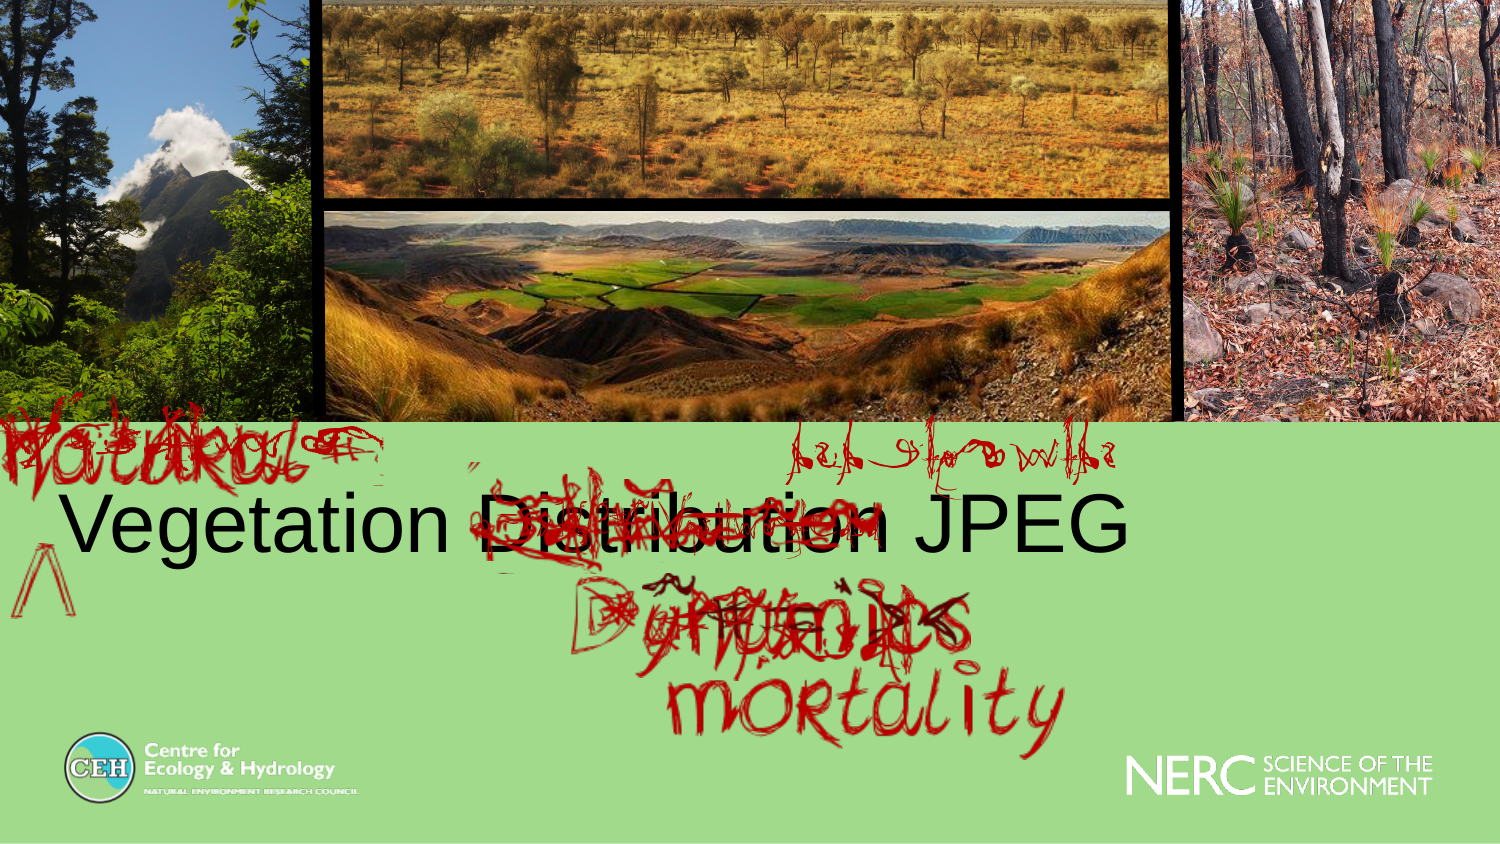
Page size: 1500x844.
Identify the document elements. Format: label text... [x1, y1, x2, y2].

list Vegetation Distribution JPEG [0, 422, 1500, 844]
picture [570, 573, 1065, 760]
picture [10, 543, 77, 619]
picture [322, 0, 1169, 198]
picture [1181, 0, 1500, 422]
picture [0, 0, 1171, 574]
